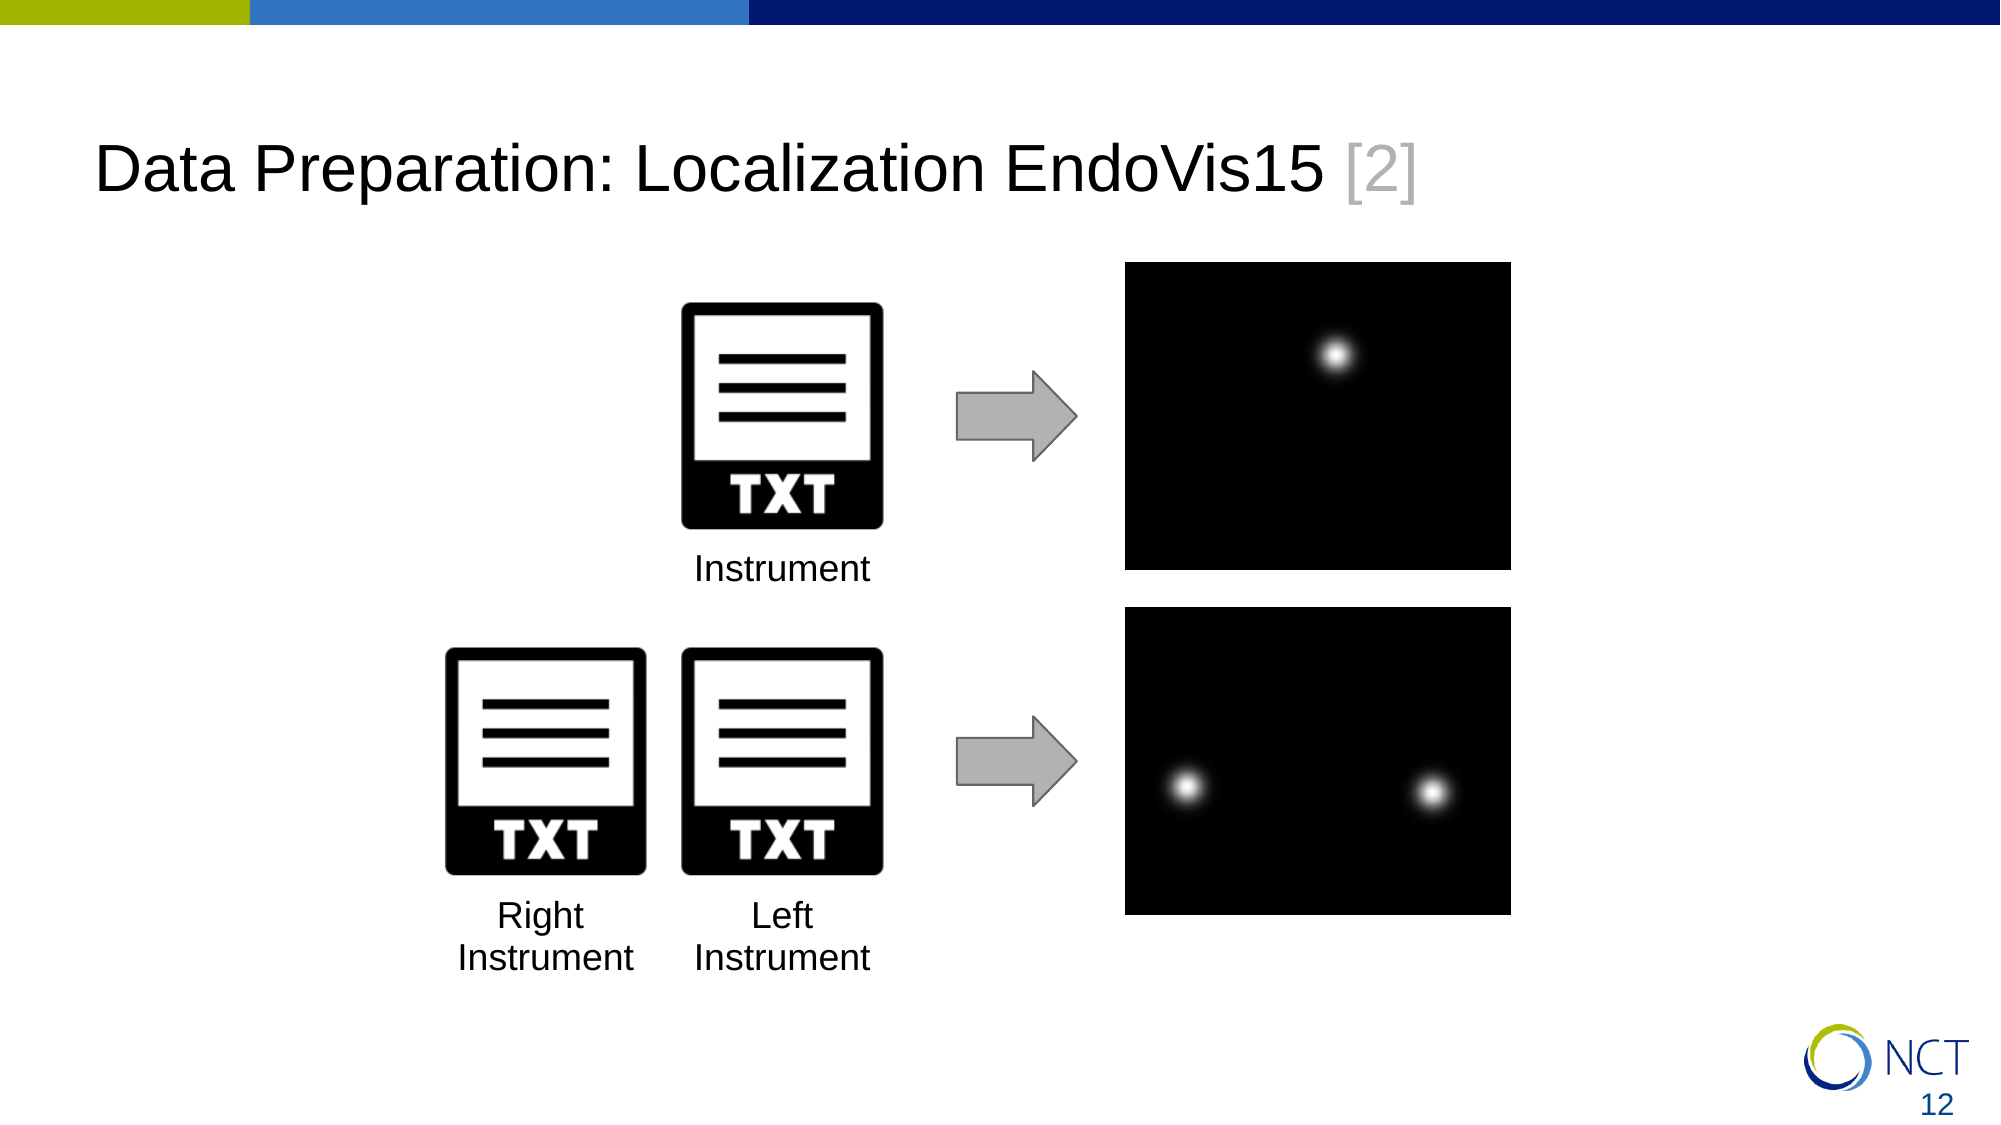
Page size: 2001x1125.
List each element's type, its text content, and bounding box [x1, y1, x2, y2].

title Data Preparation: Localization EndoVis15 [2] [94, 75, 1886, 263]
picture [1125, 607, 1511, 916]
text_box [956, 371, 1077, 462]
text_box [956, 716, 1077, 807]
picture [656, 290, 909, 542]
text_box Left Instrument [675, 887, 890, 986]
text_box Instrument [678, 539, 886, 597]
picture [420, 635, 909, 888]
text_box 12 [1905, 1080, 1981, 1125]
picture [1804, 1024, 1969, 1091]
text_box Right Instrument [442, 888, 650, 986]
picture [1125, 262, 1511, 570]
